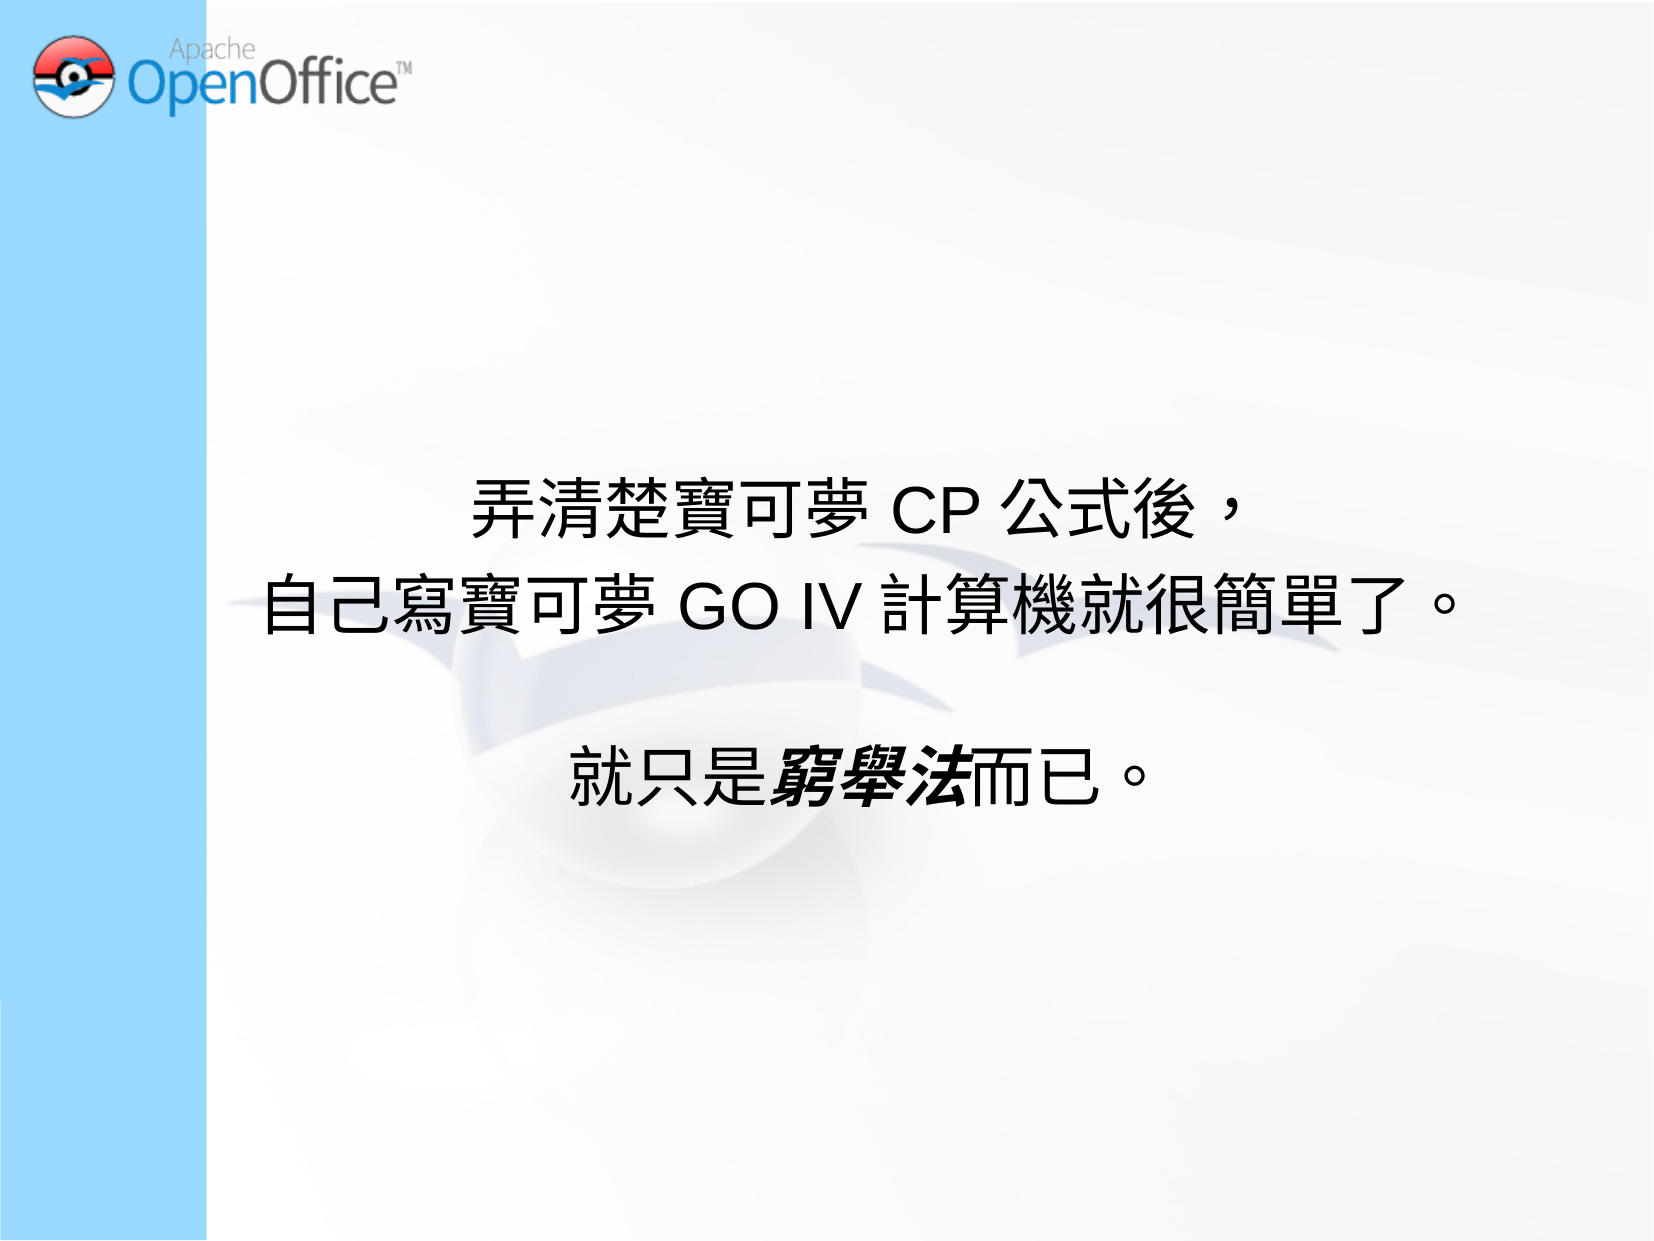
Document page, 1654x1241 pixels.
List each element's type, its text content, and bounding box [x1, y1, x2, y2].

picture [31, 2, 1654, 1241]
subtitle 弄清楚寶可夢CP公式後， 自己寫寶可夢GO IV計算機就很簡單了。 就只是窮舉法而已。 [165, 108, 1571, 1168]
